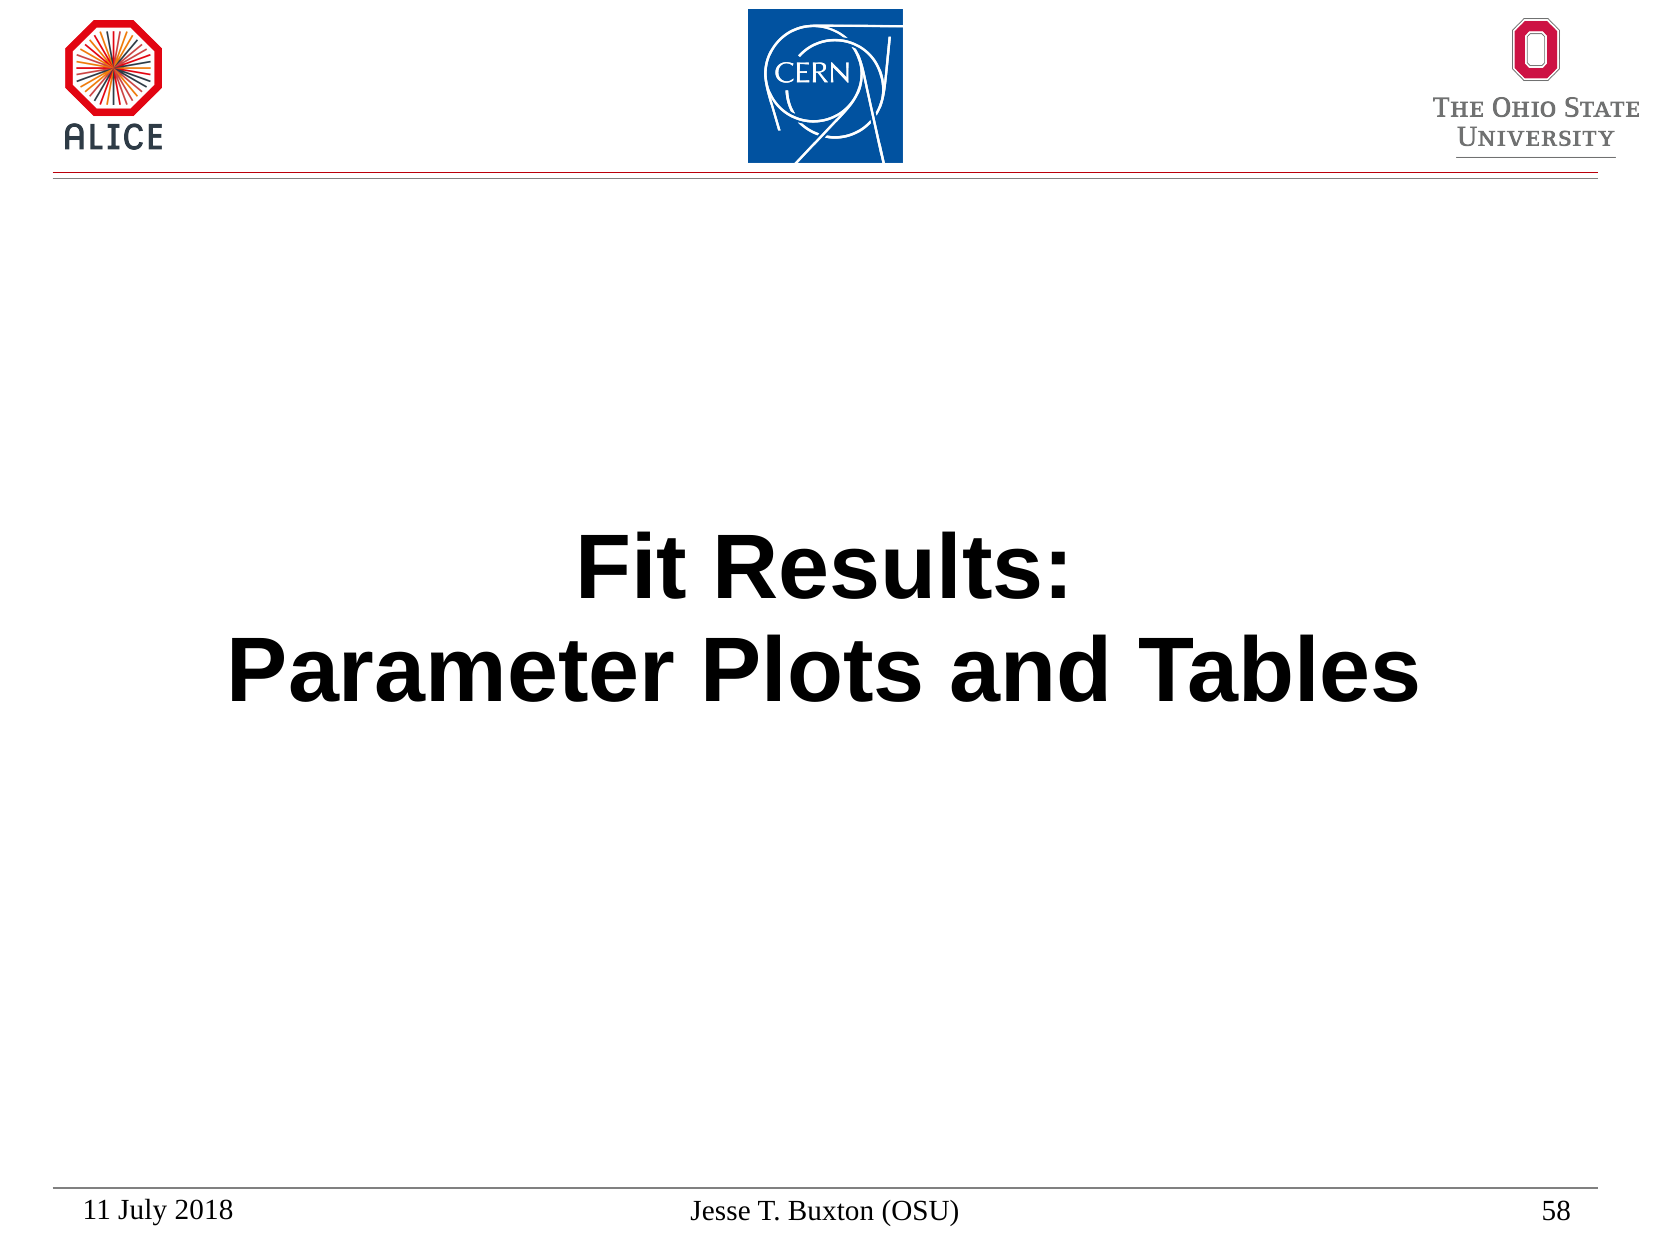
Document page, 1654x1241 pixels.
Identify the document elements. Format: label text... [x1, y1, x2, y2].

picture [65, 20, 162, 150]
picture [748, 9, 903, 163]
picture [1430, 5, 1642, 171]
title Fit Results: Parameter Plots and Tables [137, 515, 1513, 721]
